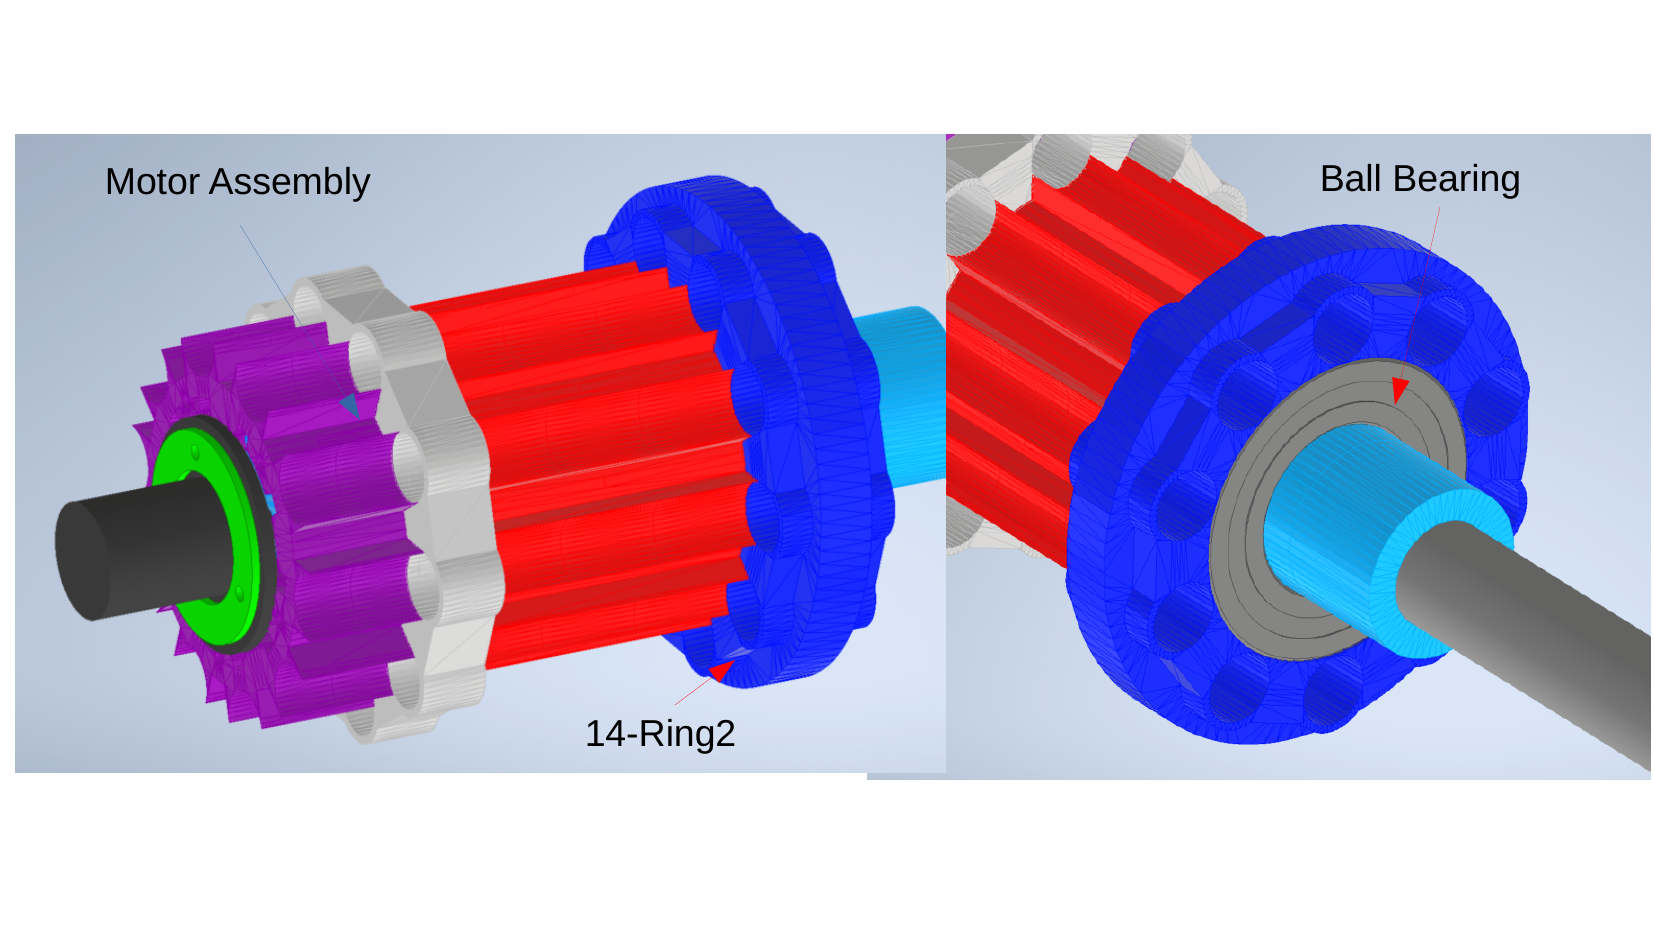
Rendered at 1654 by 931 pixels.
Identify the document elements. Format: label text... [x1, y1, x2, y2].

text_box Ball Bearing [1305, 150, 1621, 207]
text_box Motor Assembly [90, 153, 406, 211]
text_box 14-Ring2 [570, 705, 886, 762]
picture [15, 134, 1651, 780]
